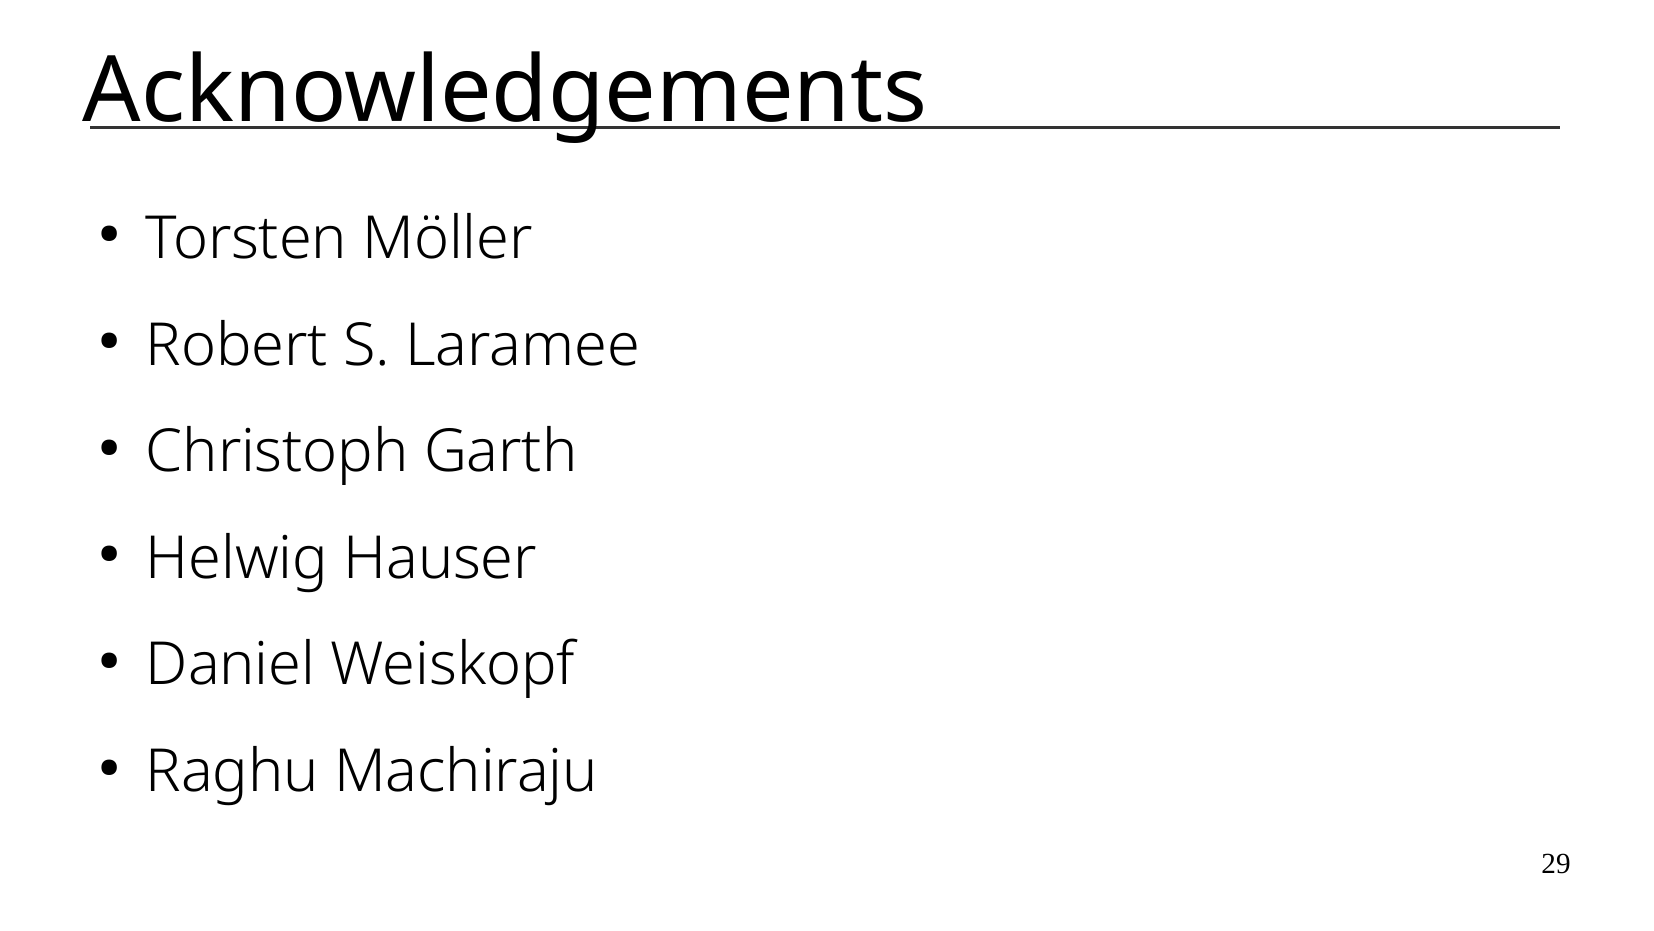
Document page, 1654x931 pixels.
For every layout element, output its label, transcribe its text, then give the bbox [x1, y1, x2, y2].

list Torsten Möller Robert S. Laramee Christoph Garth Helwig Hauser Daniel Weiskopf Raghu Machiraju [82, 195, 1571, 811]
title Acknowledgements [82, 32, 1571, 140]
